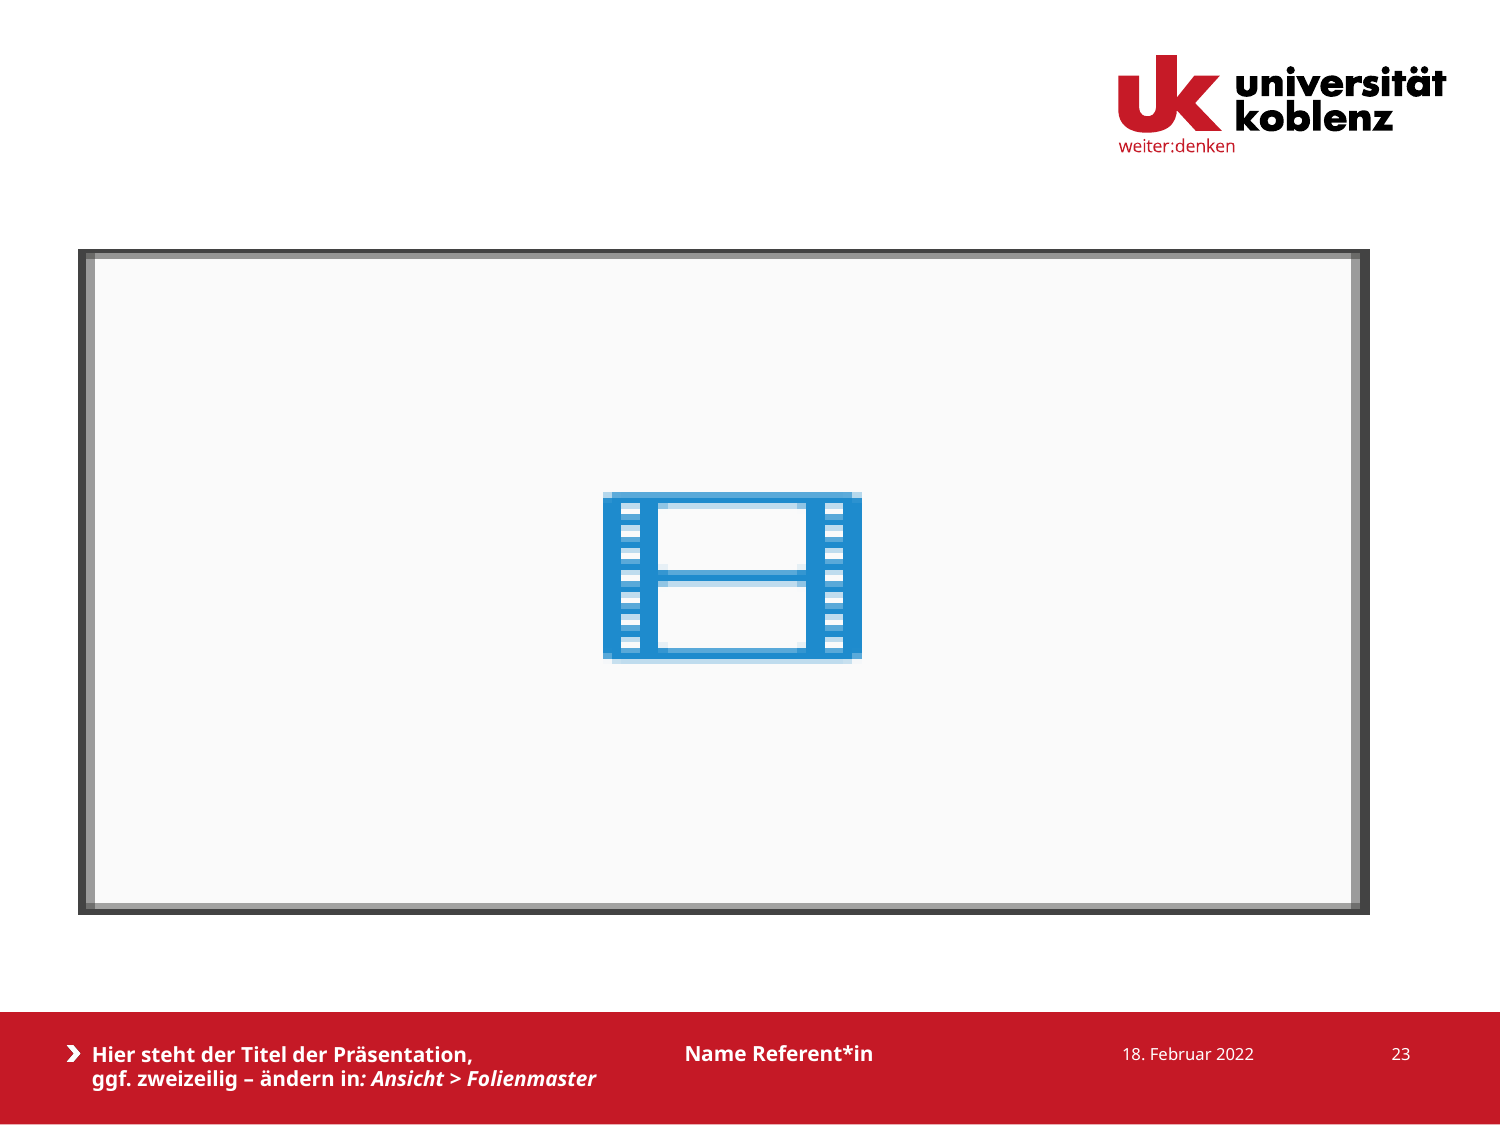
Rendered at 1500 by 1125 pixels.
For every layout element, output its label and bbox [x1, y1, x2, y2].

text_box [77, 248, 1371, 916]
